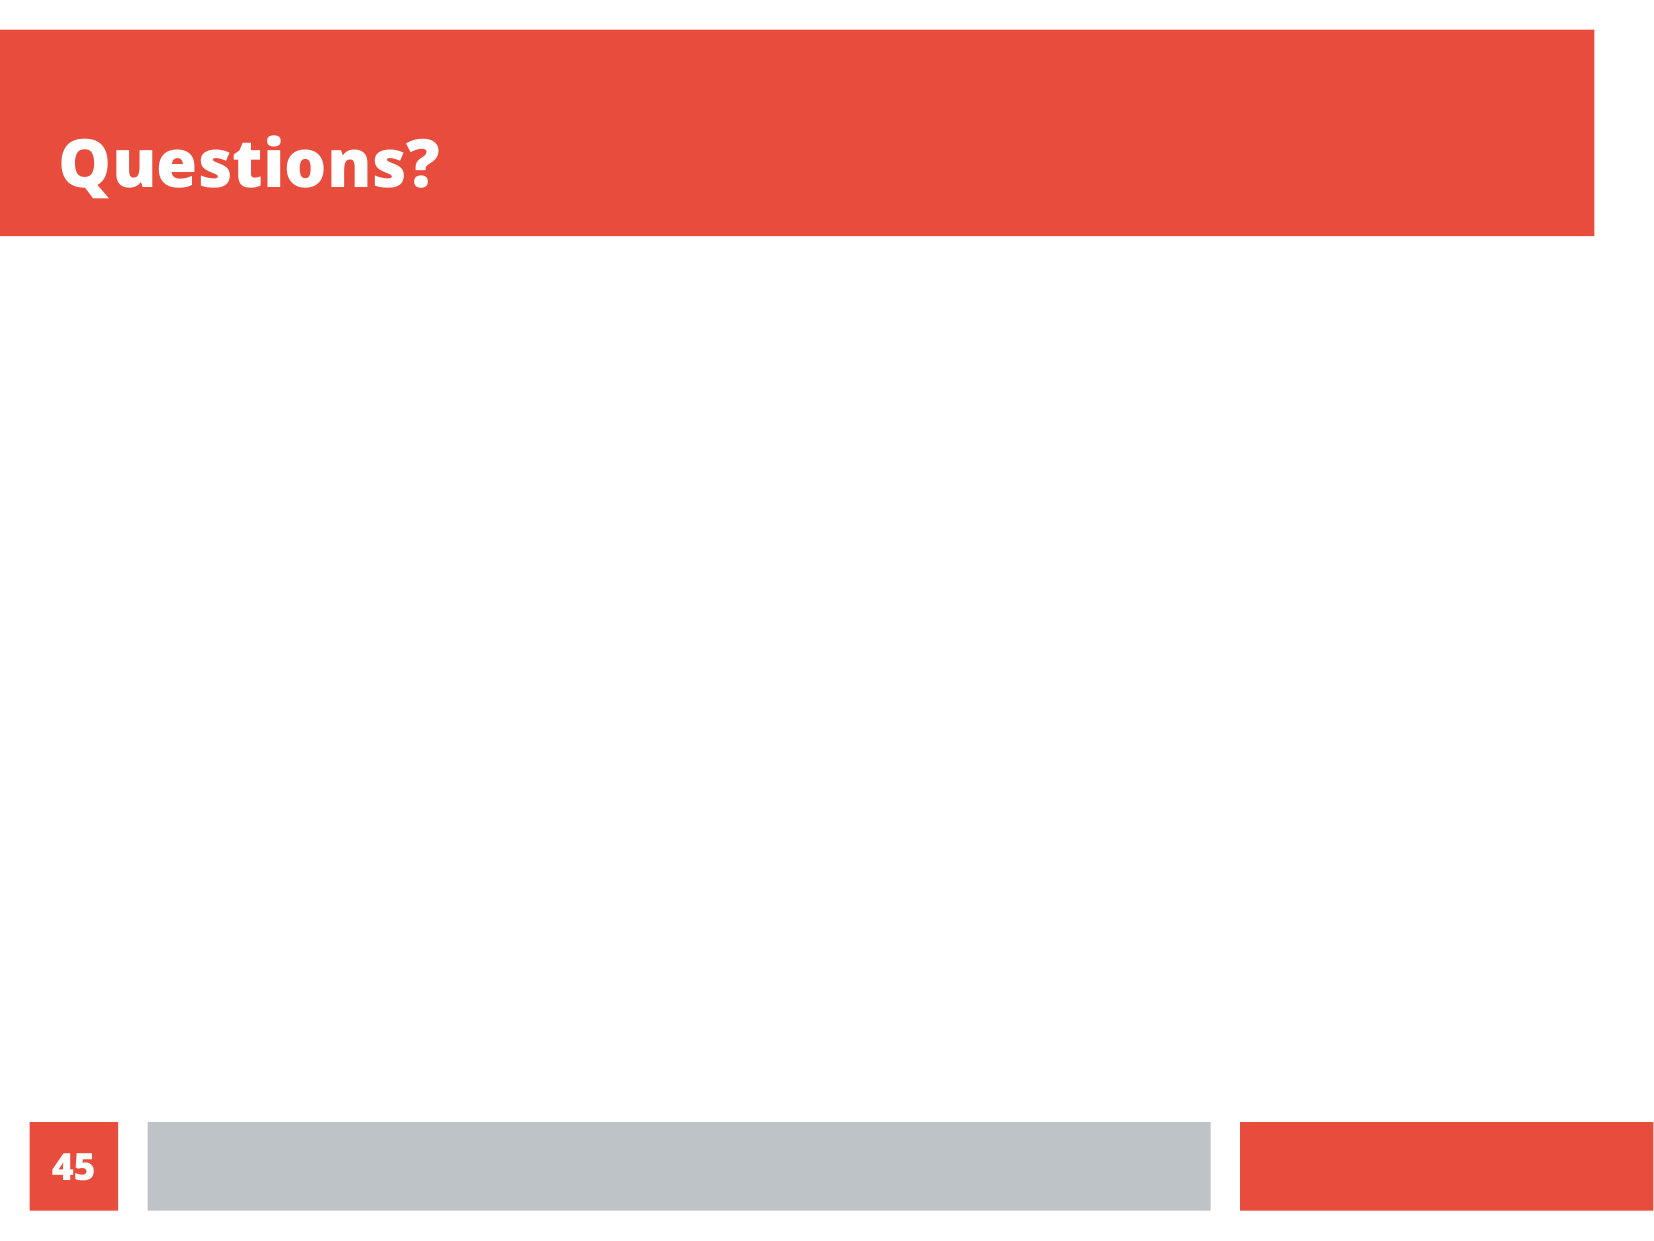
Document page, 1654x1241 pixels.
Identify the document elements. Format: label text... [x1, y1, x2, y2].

title Questions? [59, 59, 1595, 207]
